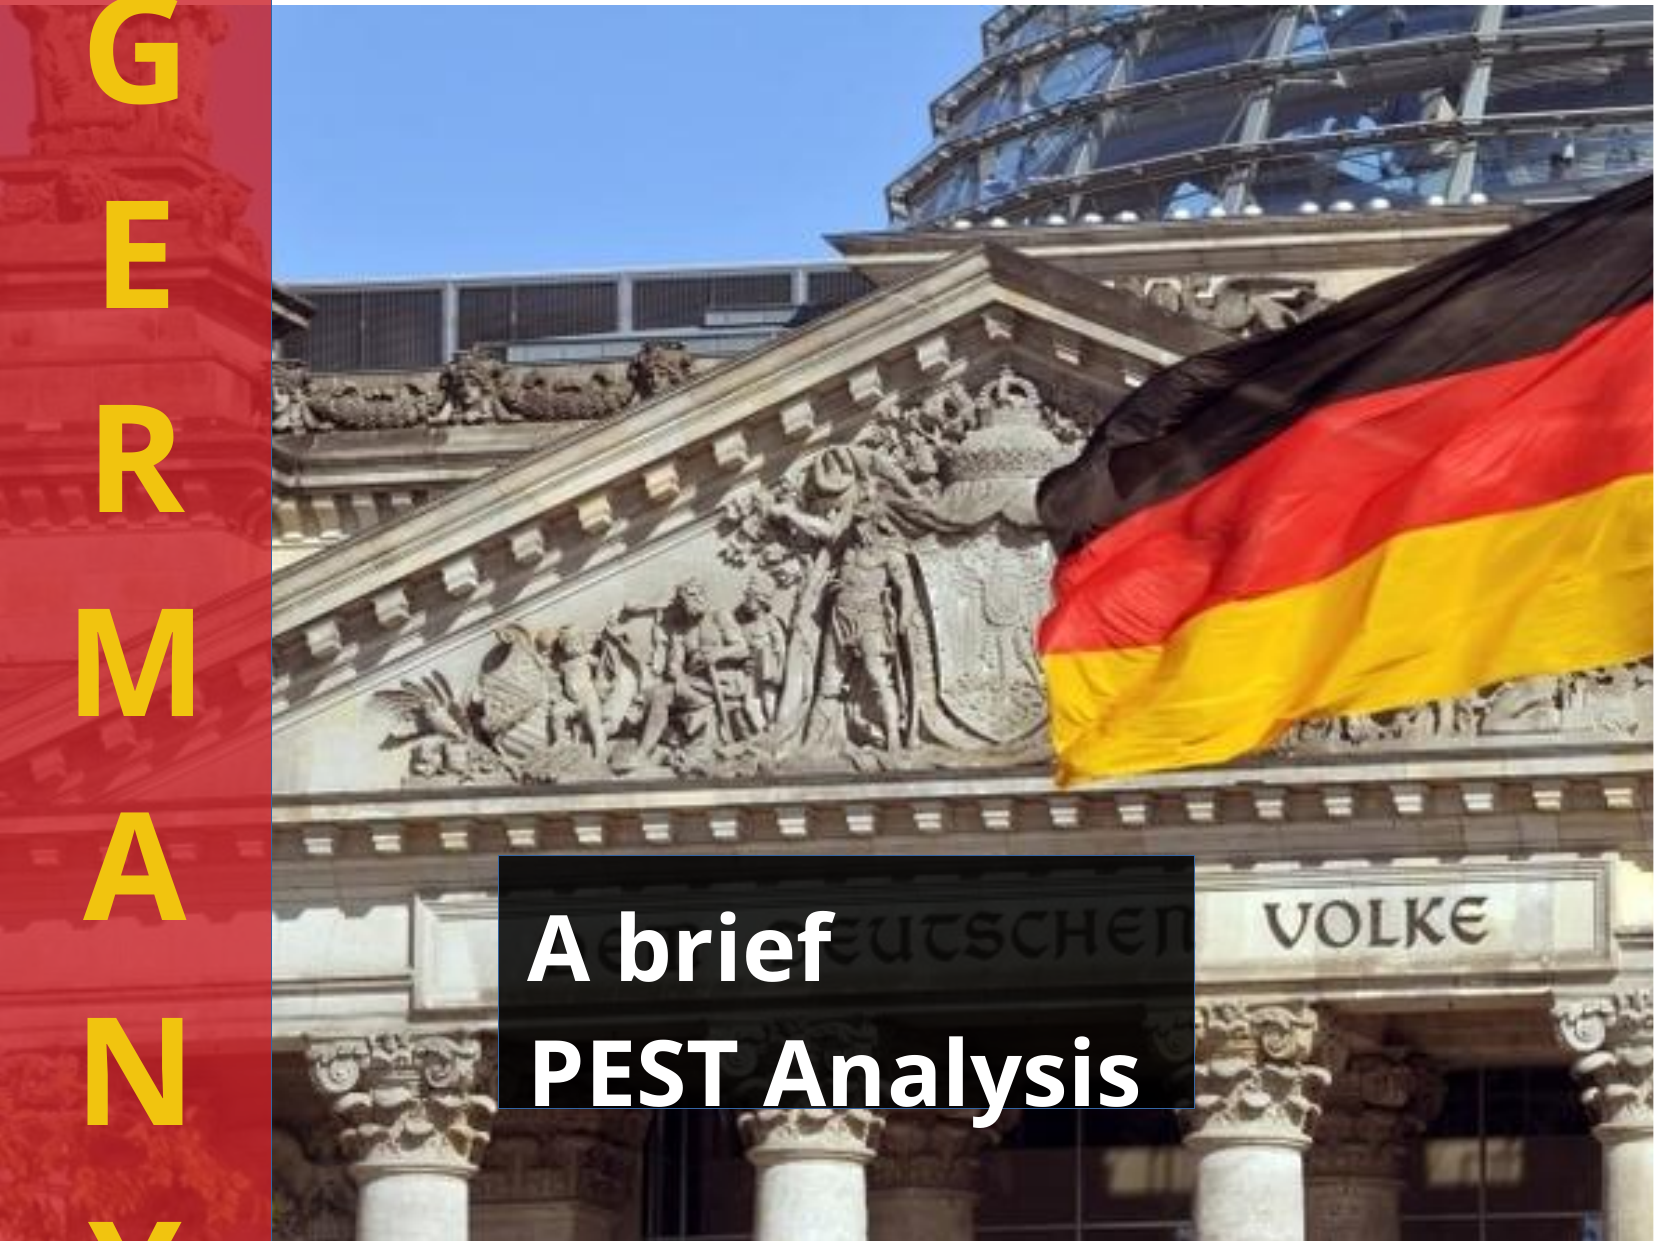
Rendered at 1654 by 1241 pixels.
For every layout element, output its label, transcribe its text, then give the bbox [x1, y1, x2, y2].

text_box G E R M A N Y [0, 0, 272, 1241]
text_box [498, 855, 1195, 1109]
text_box A brief PEST Analysis [512, 875, 1177, 1098]
picture [272, 5, 1654, 1241]
